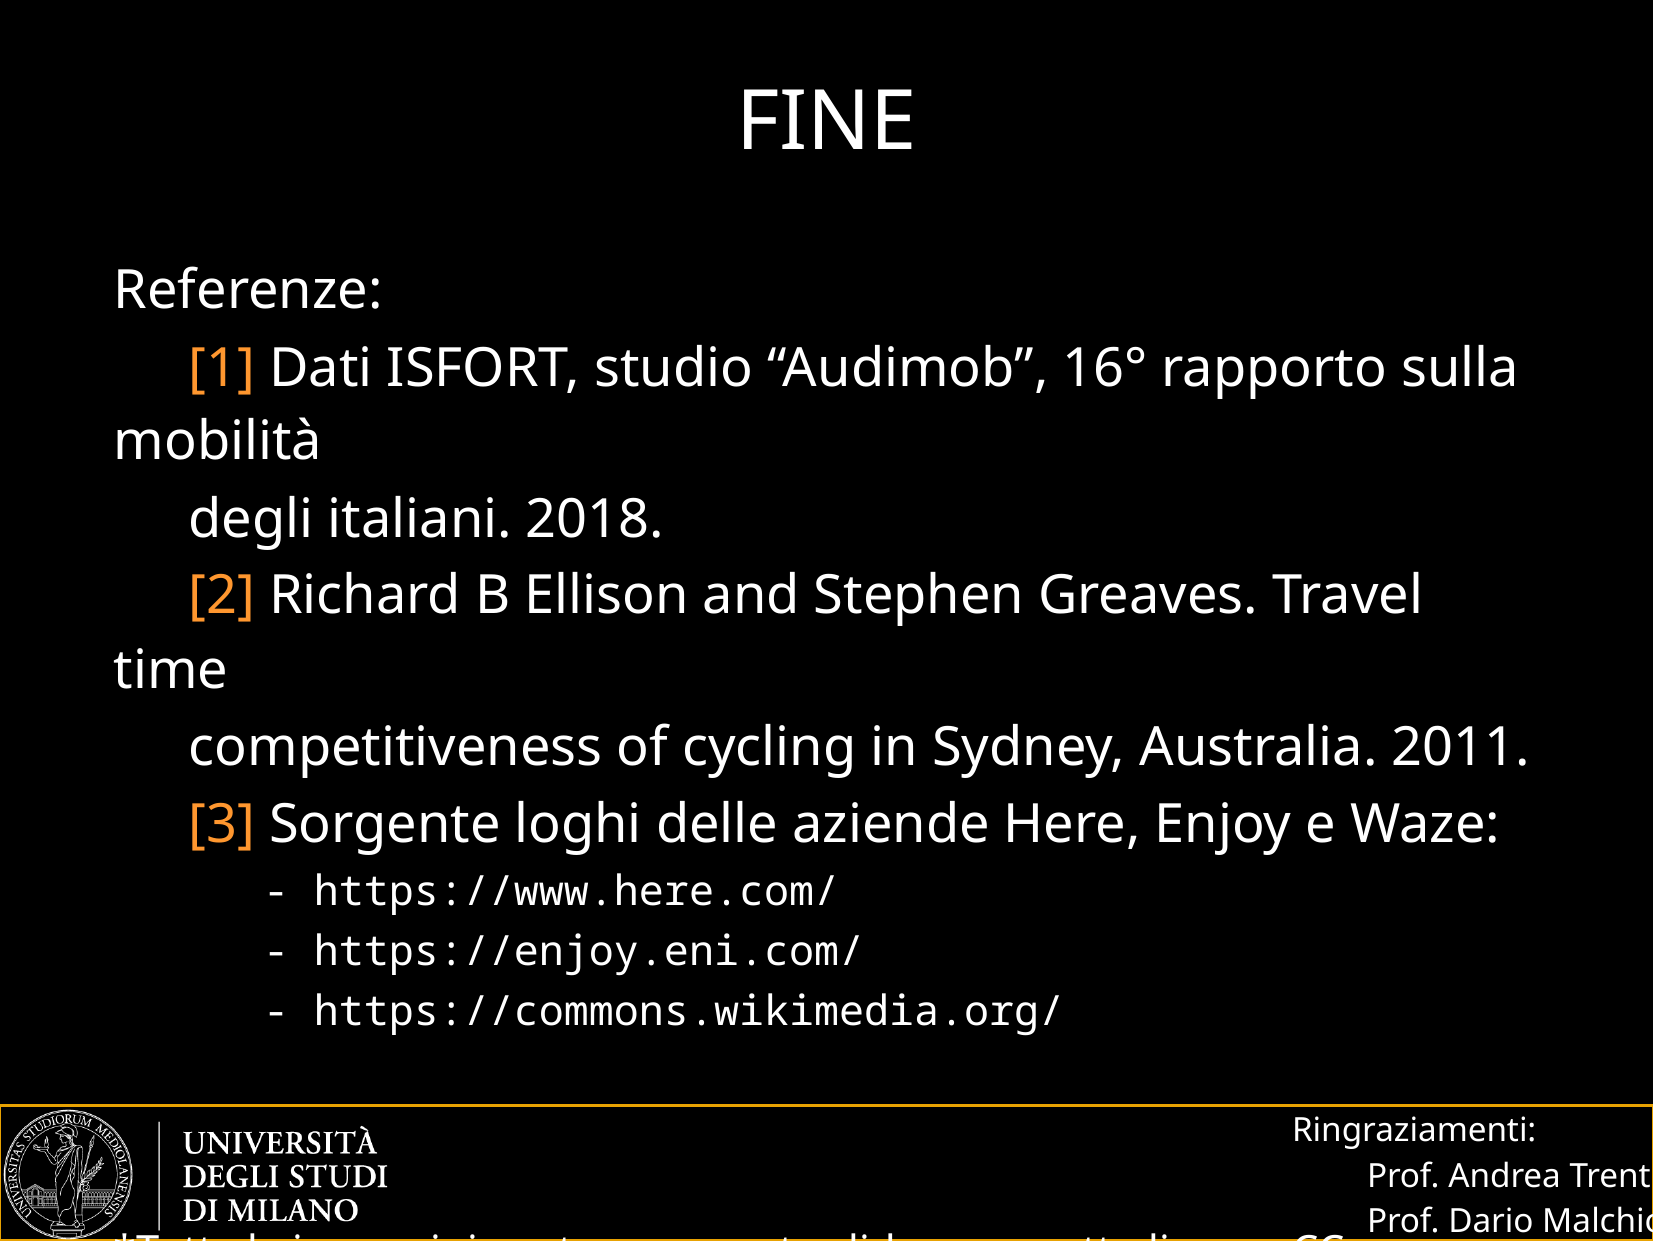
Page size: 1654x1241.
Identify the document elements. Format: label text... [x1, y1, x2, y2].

text_box FINE [280, 53, 1373, 196]
text_box Ringraziamenti: Prof. Andrea Trentini Prof. Dario Malchiodi [1277, 1098, 1653, 1241]
picture [0, 1106, 391, 1241]
text_box [391, 1122, 1277, 1241]
text_box Referenze: [1] Dati ISFORT, studio “Audimob”, 16° rapporto sulla mobilità degli italiani. 2018. [2] Richard B Ellison and Stephen Greaves. Travel time competitiveness of cycling in Sydney, Australia. 2011. [3] Sorgente loghi delle aziende Here, Enjoy e Waze: - https://www.here.com/ - https://enjoy.eni.com/ - https://commons.wikimedia.org/ *Tutte le immagini usate per queste slide sono sotto licenza CC. [98, 243, 1554, 1122]
